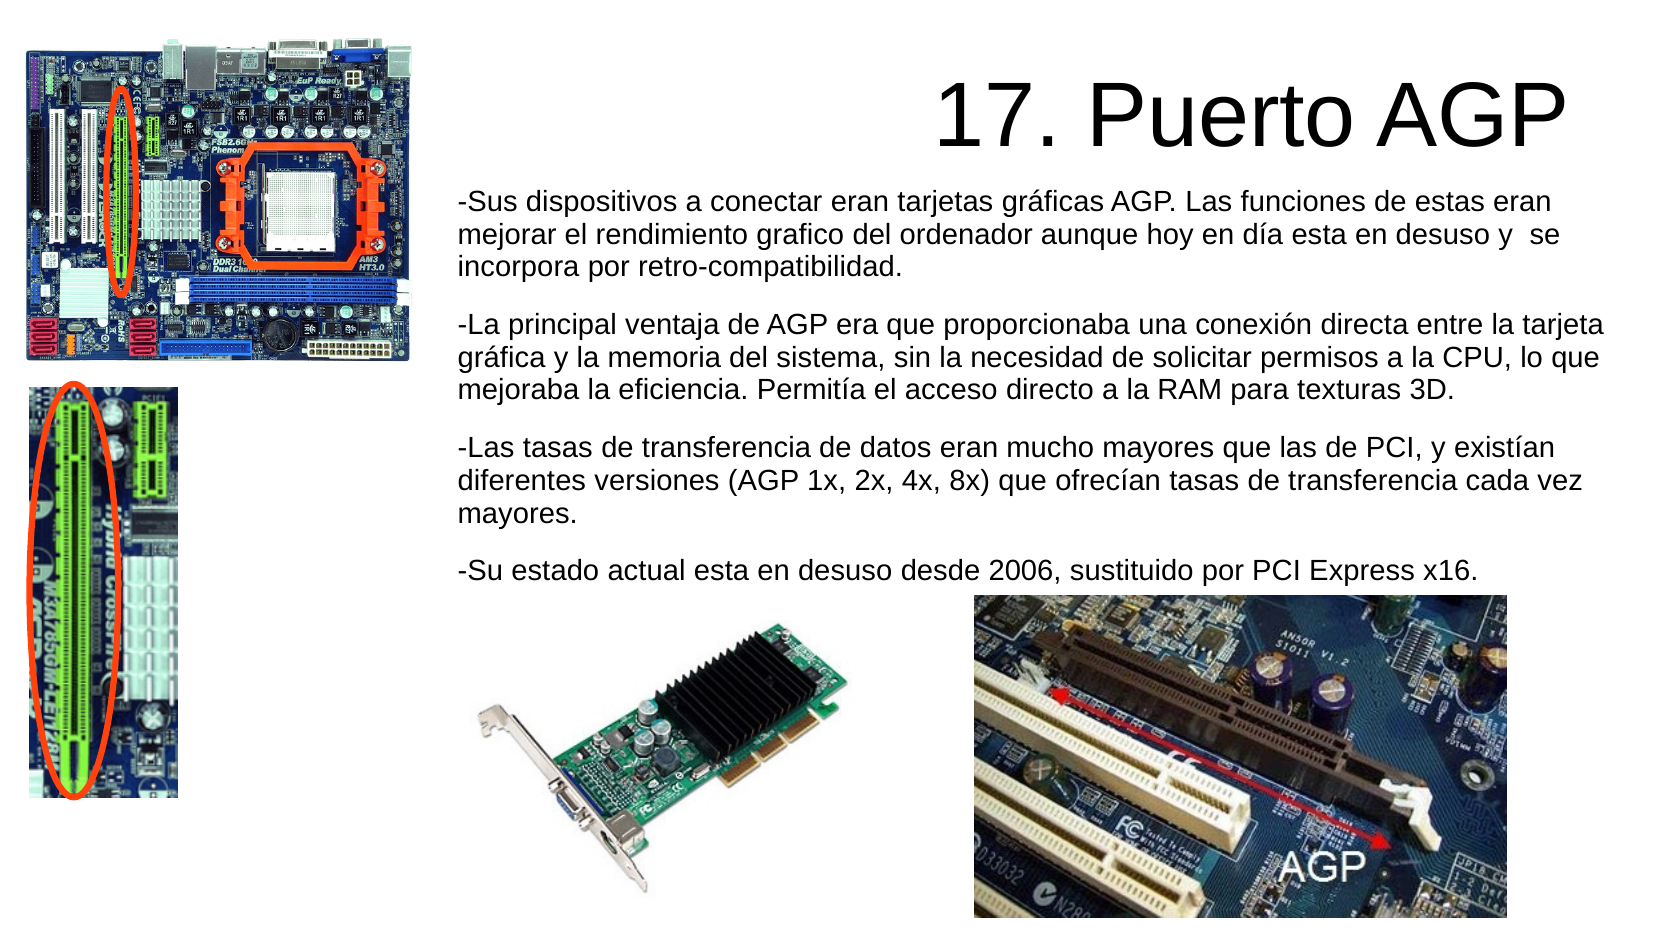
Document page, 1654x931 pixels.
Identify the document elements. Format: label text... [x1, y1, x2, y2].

picture [974, 595, 1507, 918]
title 17. Puerto AGP [414, 37, 1571, 193]
picture [29, 387, 60, 509]
picture [33, 388, 115, 794]
picture [23, 37, 414, 362]
picture [469, 620, 857, 899]
picture [29, 673, 64, 798]
text_box -Sus dispositivos a conectar eran tarjetas gráficas AGP. Las funciones de estas eran mejorar el rendimiento grafico del ordenador aunque hoy en día esta en desuso y se incorpora por retro-compatibilidad. -La principal ventaja de AGP era que proporcionaba una conexión directa entre la tarjeta gráfica y la memoria del sistema, sin la necesidad de solicitar permisos a la CPU, lo que mejoraba la eficiencia. Permitía el acceso directo a la RAM para texturas 3D. -Las tasas de transferencia de datos eran mucho mayores que las de PCI, y existían diferentes versiones (AGP 1x, 2x, 4x, 8x) que ofrecían tasas de transferencia cada vez mayores. -Su estado actual esta en desuso desde 2006, sustituido por PCI Express x16. [442, 177, 1625, 595]
picture [83, 387, 178, 798]
